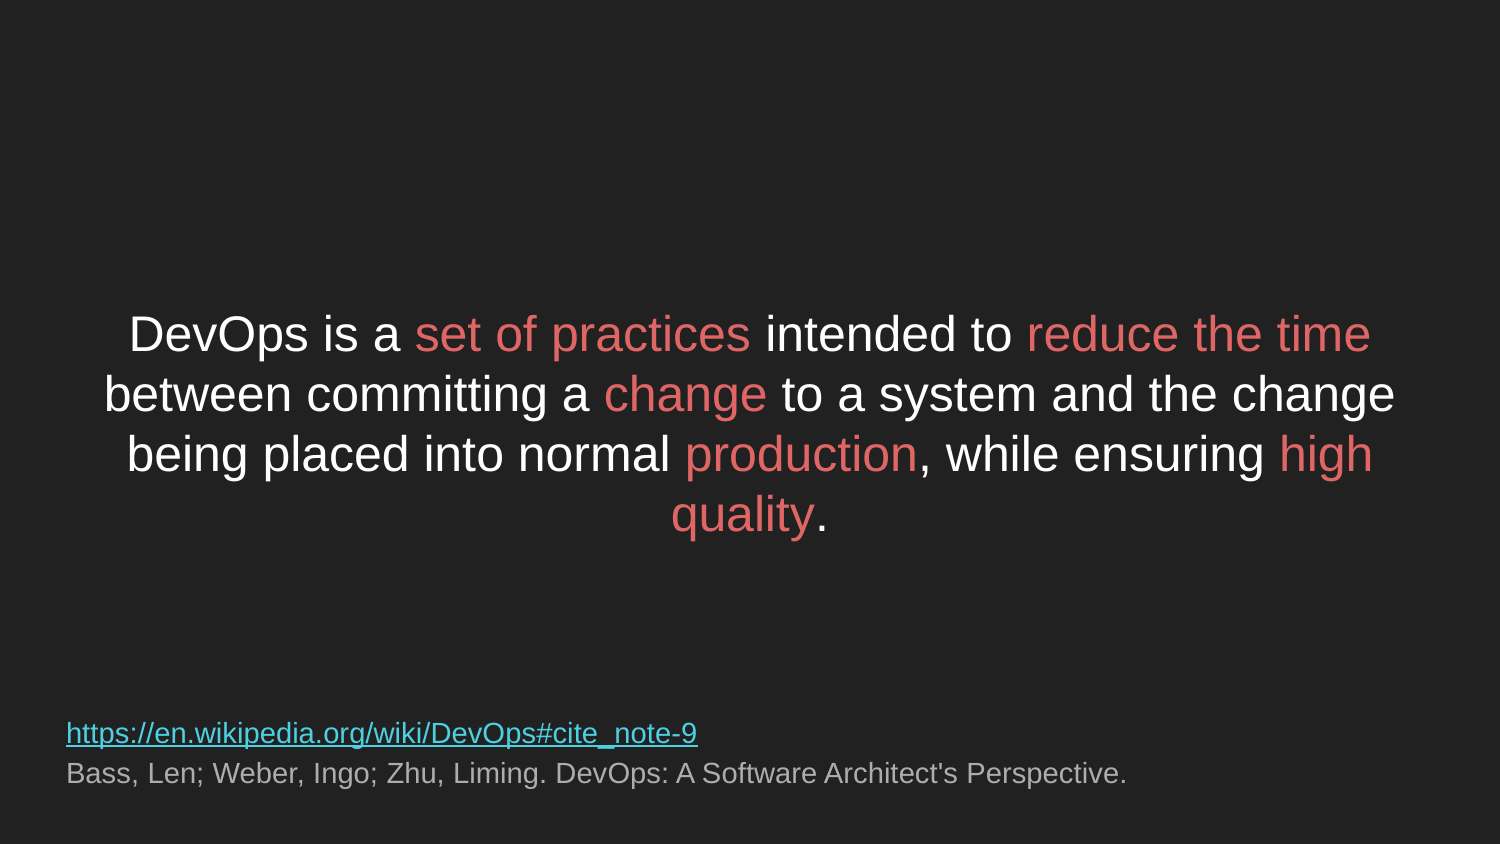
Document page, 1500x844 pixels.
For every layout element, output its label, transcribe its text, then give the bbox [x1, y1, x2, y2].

title DevOps is a set of practices intended to reduce the time between committing a change to a system and the change being placed into normal production, while ensuring high quality. [51, 352, 1449, 491]
list https://en.wikipedia.org/wiki/DevOps#cite_note-9 Bass, Len; Weber, Ingo; Zhu, Liming. DevOps: A Software Architect's Perspective. [51, 694, 1360, 794]
